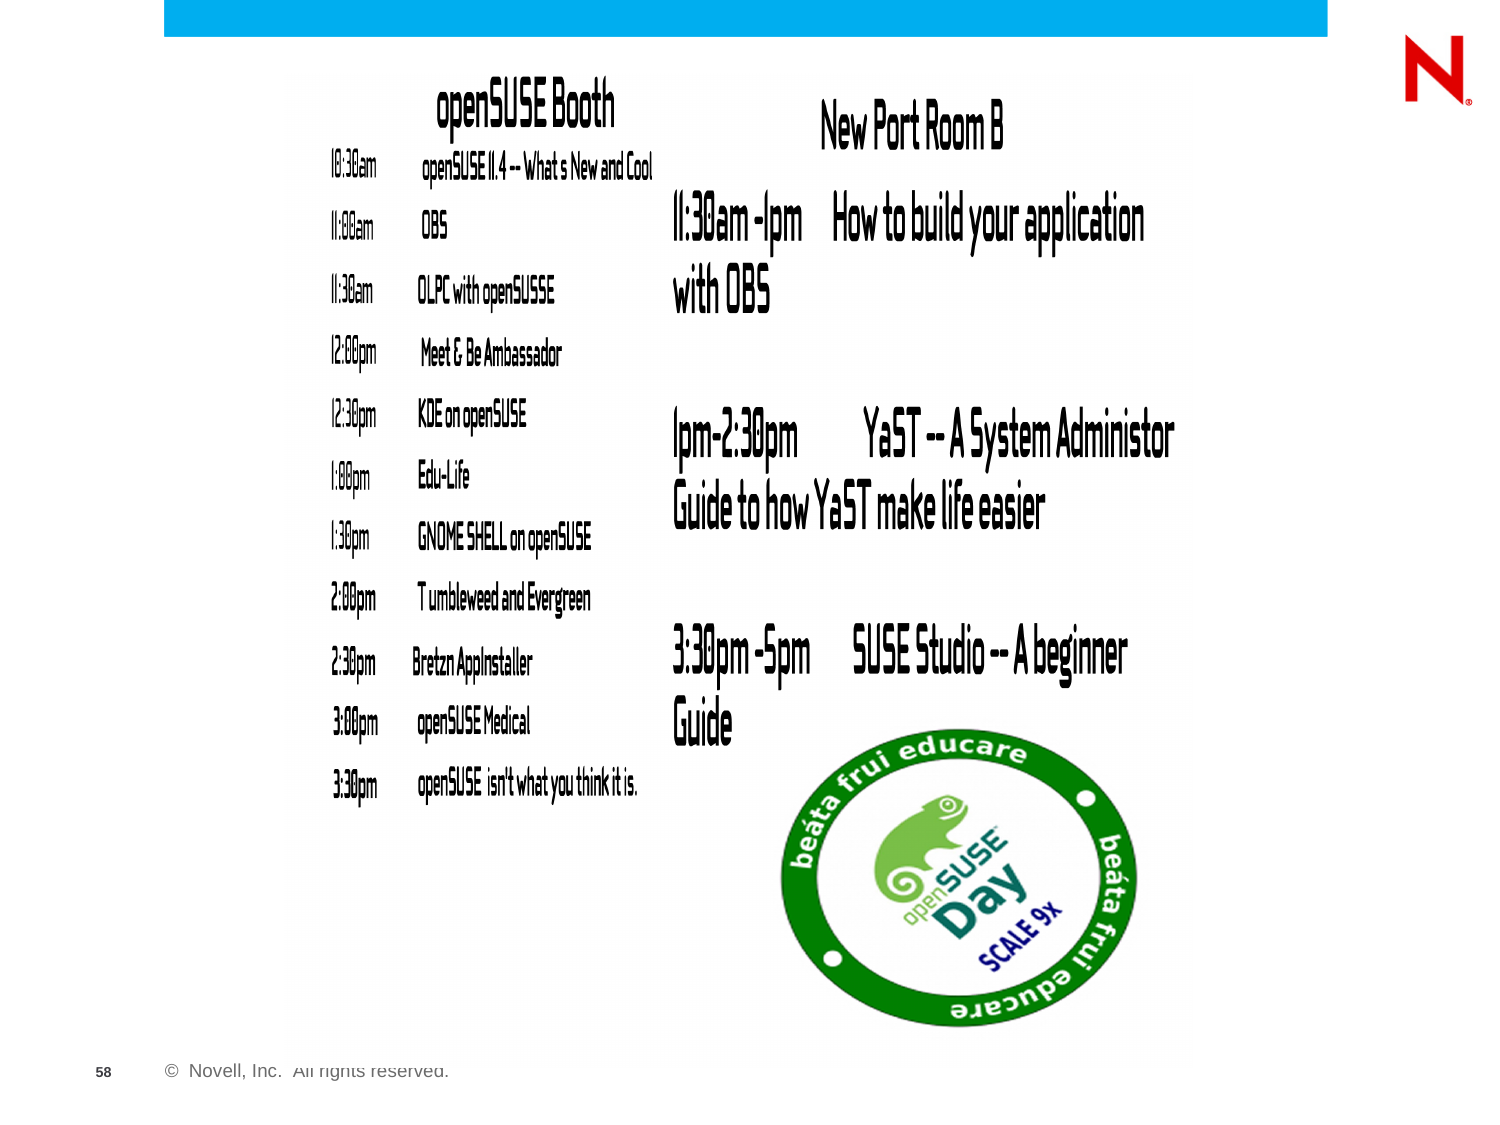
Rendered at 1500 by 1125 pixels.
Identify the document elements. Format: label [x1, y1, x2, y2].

picture [1403, 32, 1473, 107]
picture [284, 73, 1193, 1068]
